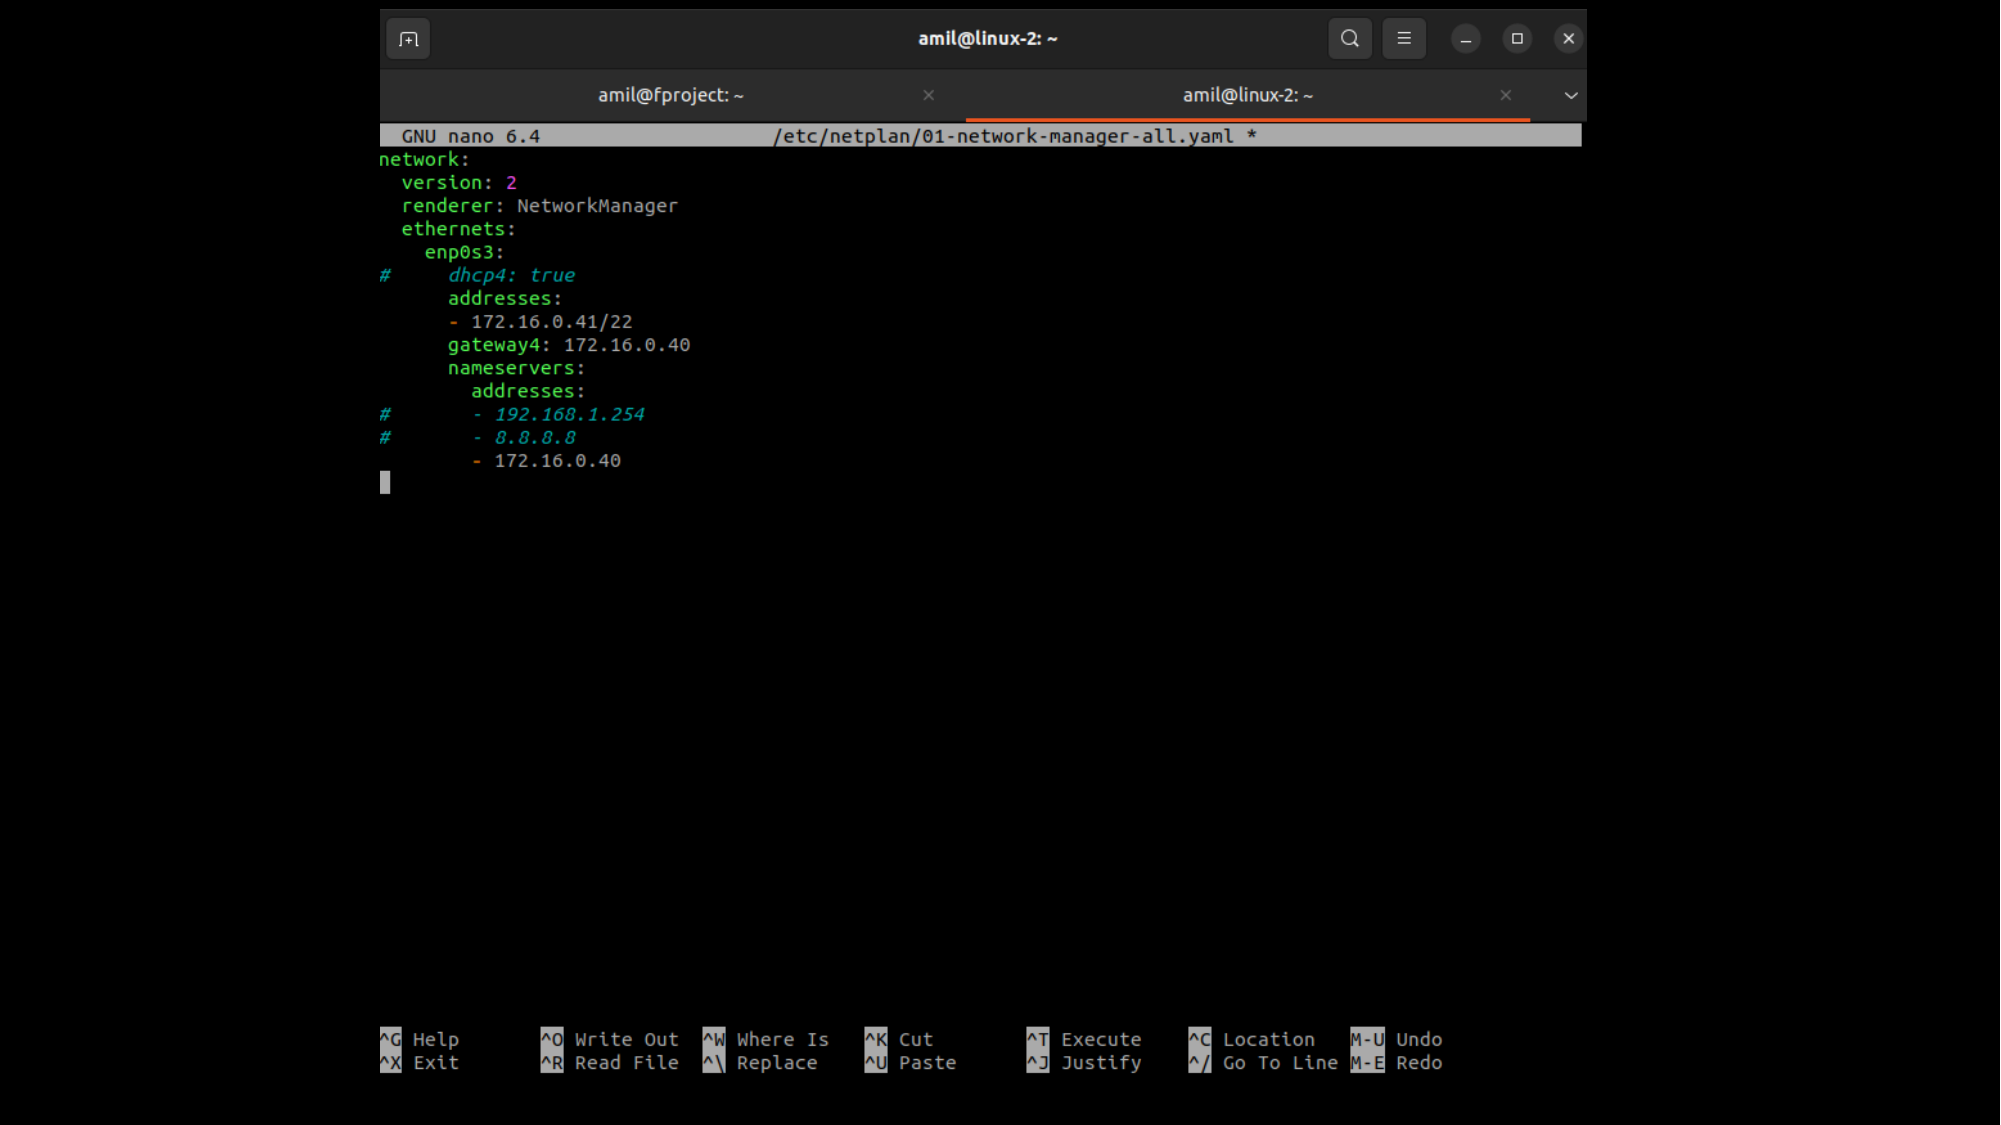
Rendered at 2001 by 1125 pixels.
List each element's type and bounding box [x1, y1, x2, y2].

picture [380, 9, 1587, 1086]
